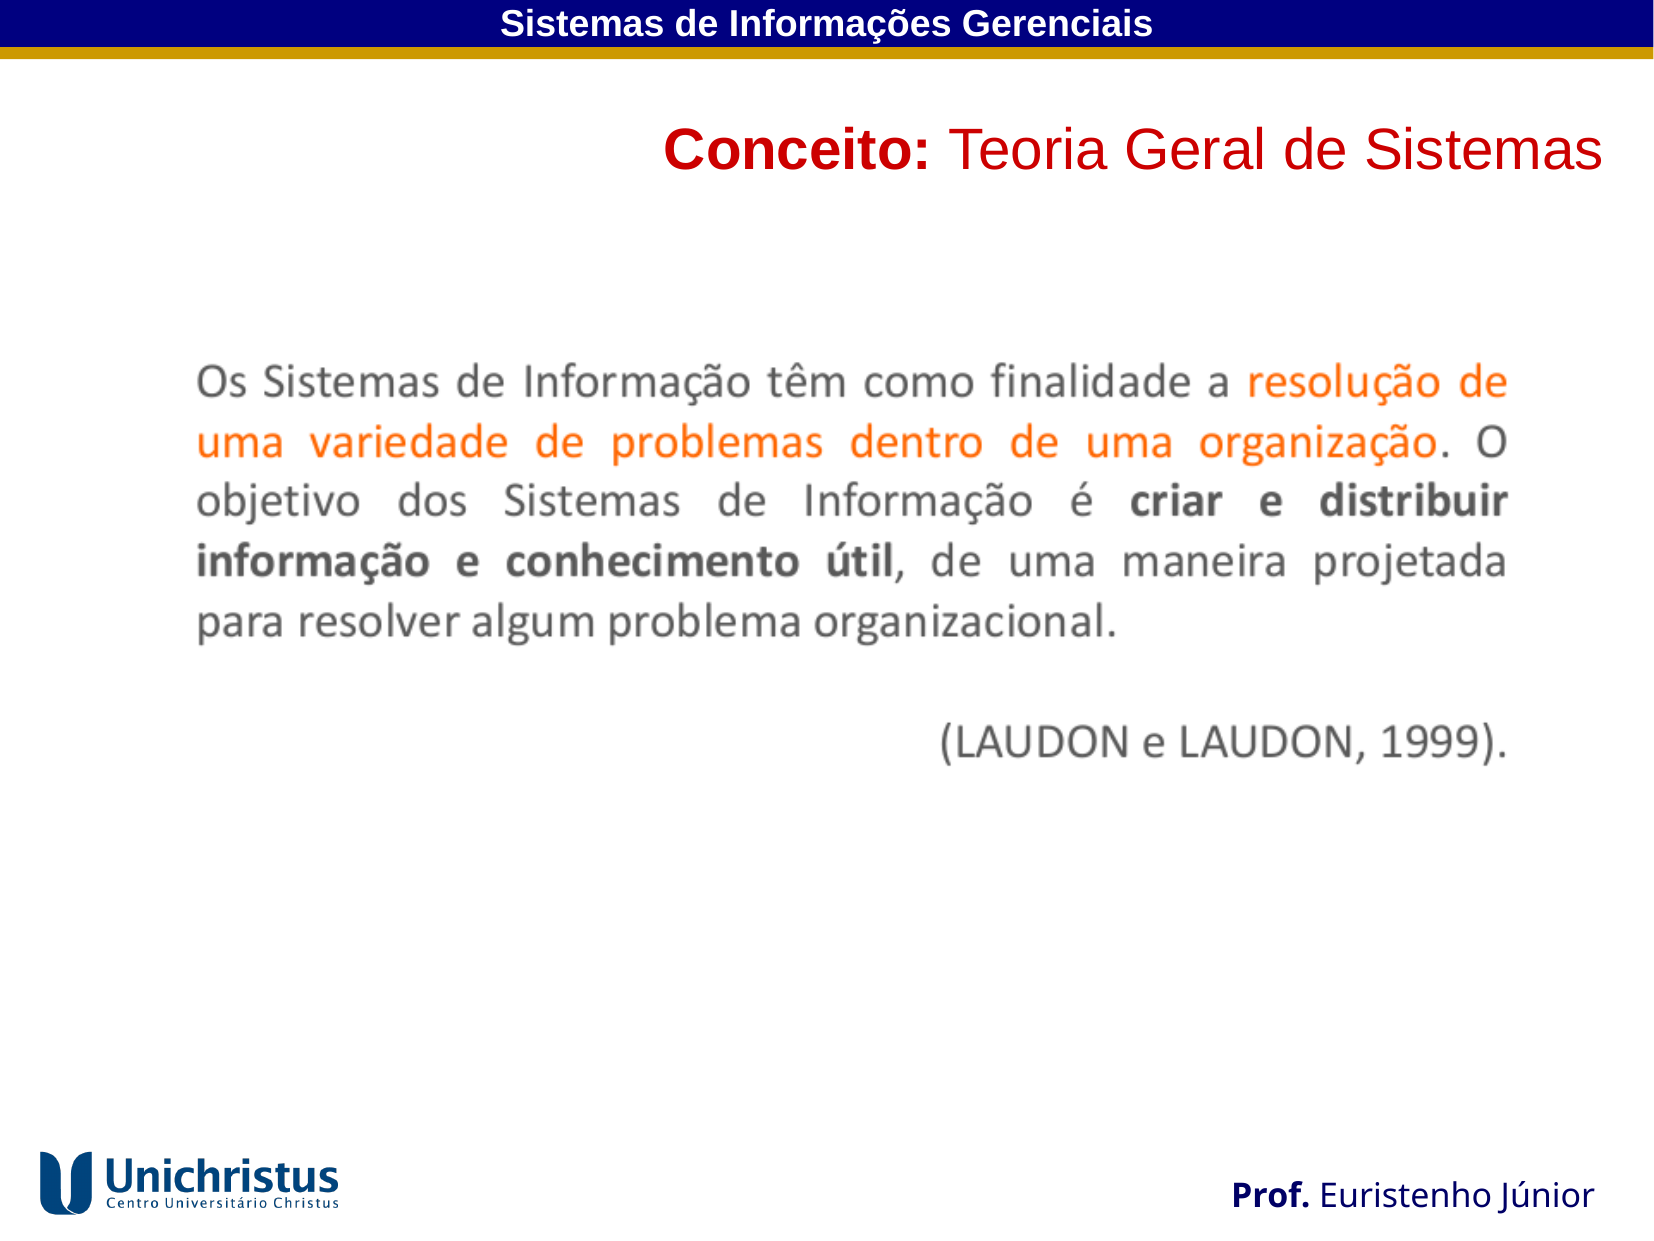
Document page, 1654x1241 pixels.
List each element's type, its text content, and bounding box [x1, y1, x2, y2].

picture [177, 342, 1529, 792]
text_box Sistemas de Informações Gerenciais [0, 0, 1654, 47]
text_box Prof. Euristenho Júnior [1216, 1163, 1654, 1224]
text_box [0, 47, 1654, 60]
text_box Conceito: Teoria Geral de Sistemas [649, 109, 1654, 189]
picture [35, 1148, 343, 1217]
